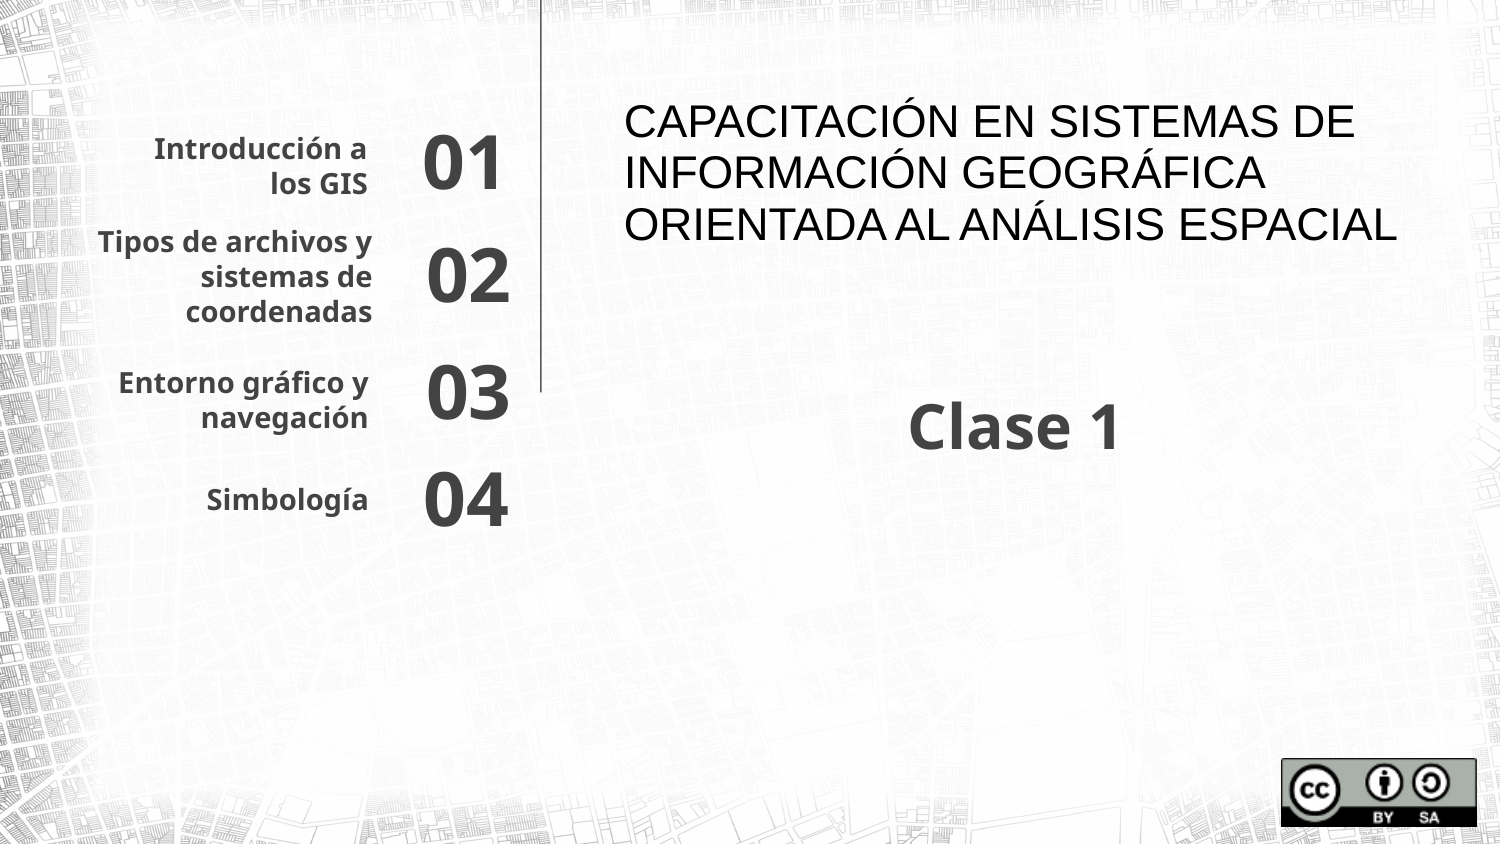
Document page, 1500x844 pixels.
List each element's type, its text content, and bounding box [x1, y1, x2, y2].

text_box 02 [345, 224, 527, 320]
text_box Simbología [60, 436, 384, 532]
text_box 03 [345, 342, 527, 437]
text_box Introducción a los GIS [58, 120, 383, 216]
text_box 04 [409, 448, 585, 544]
text_box Tipos de archivos y sistemas de coordenadas [63, 248, 388, 344]
text_box Clase 1 [732, 347, 1300, 502]
text_box Entorno gráfico y navegación [60, 354, 384, 436]
text_box 01 [341, 112, 524, 208]
text_box CAPACITACIÓN EN SISTEMAS DE INFORMACIÓN GEOGRÁFICA ORIENTADA AL ANÁLISIS ESPACIAL [609, 88, 1418, 258]
picture [0, 0, 1500, 844]
